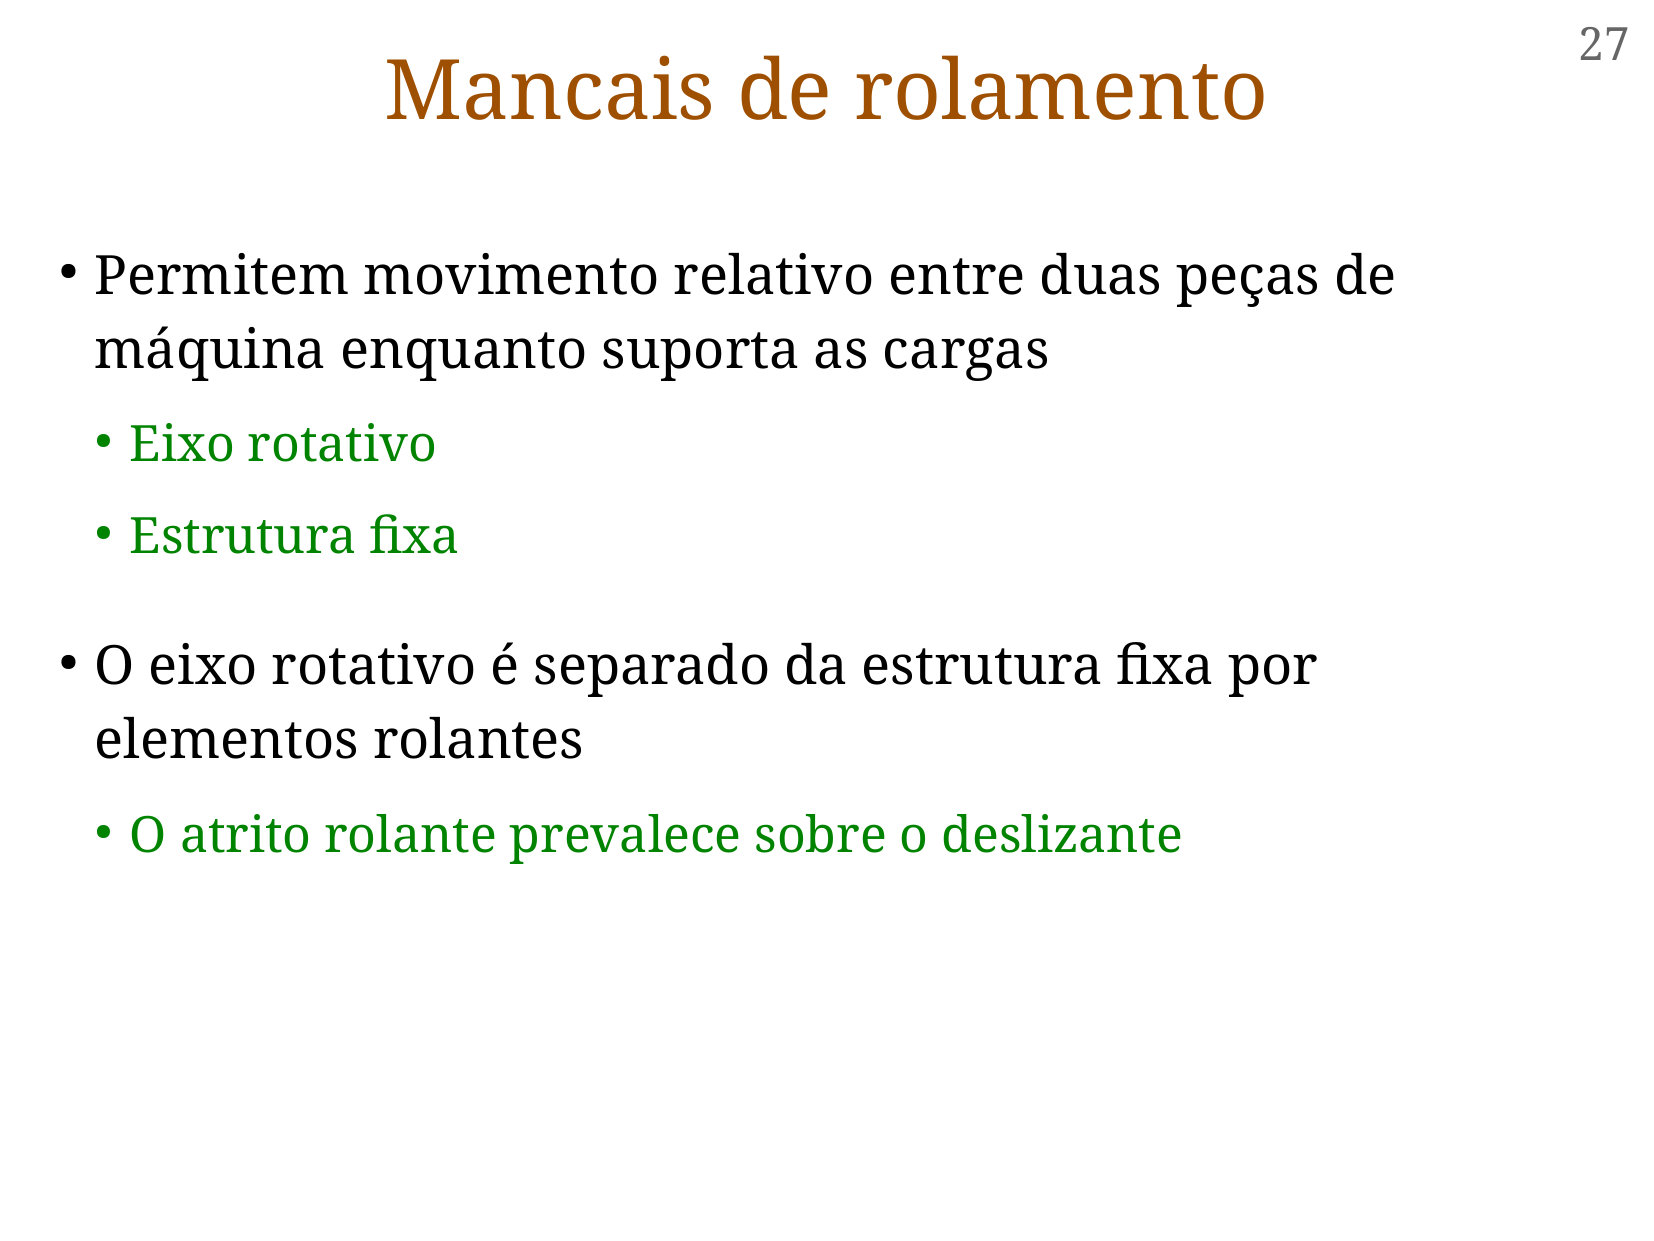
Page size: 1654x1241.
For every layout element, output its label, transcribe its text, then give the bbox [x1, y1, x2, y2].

list Permitem movimento relativo entre duas peças de máquina enquanto suporta as cargas Eixo rotativo Estrutura fixa O eixo rotativo é separado da estrutura fixa por elementos rolantes O atrito rolante prevalece sobre o deslizante [59, 236, 1595, 1211]
title Mancais de rolamento [59, 29, 1595, 148]
